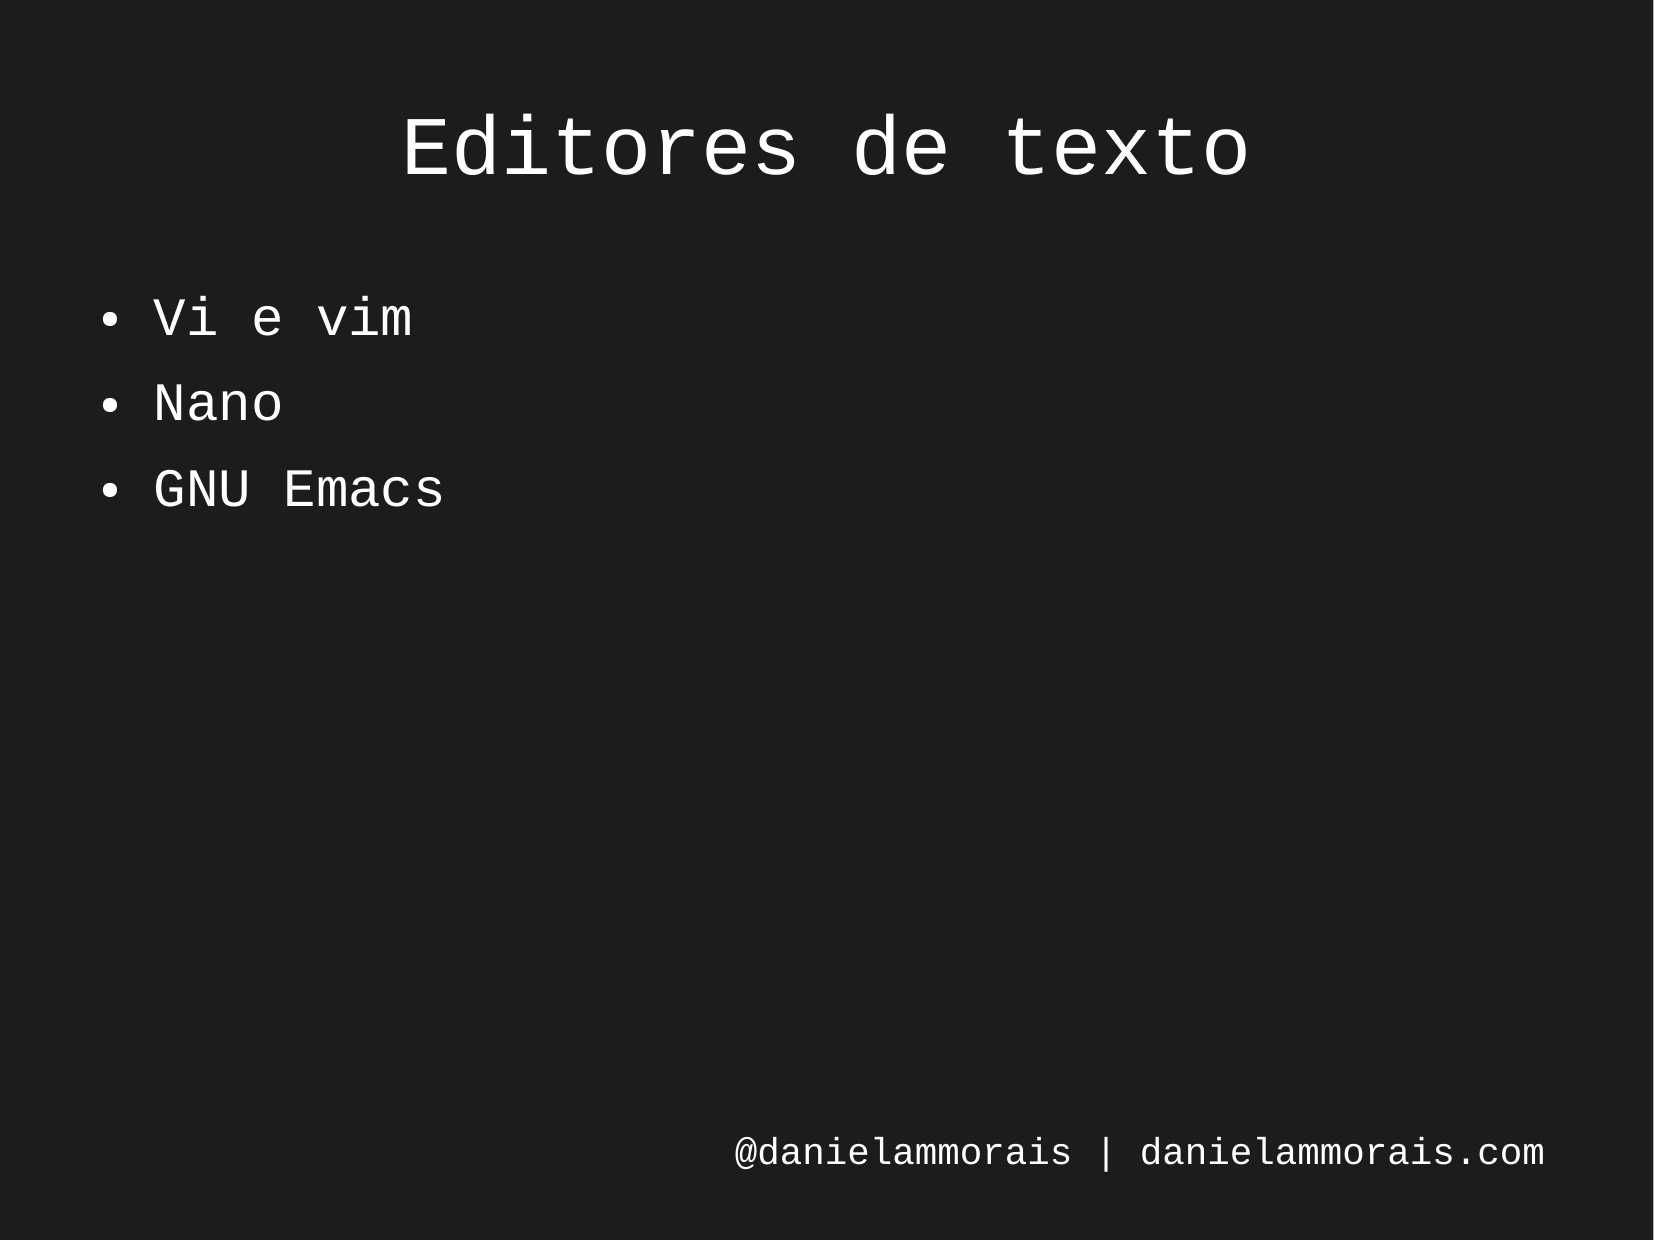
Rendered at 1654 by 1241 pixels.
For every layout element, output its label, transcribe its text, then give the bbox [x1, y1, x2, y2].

title Editores de texto [82, 49, 1571, 257]
list Vi e vim Nano GNU Emacs [82, 290, 1571, 1010]
text_box @danielammorais | danielammorais.com [720, 1125, 1654, 1226]
